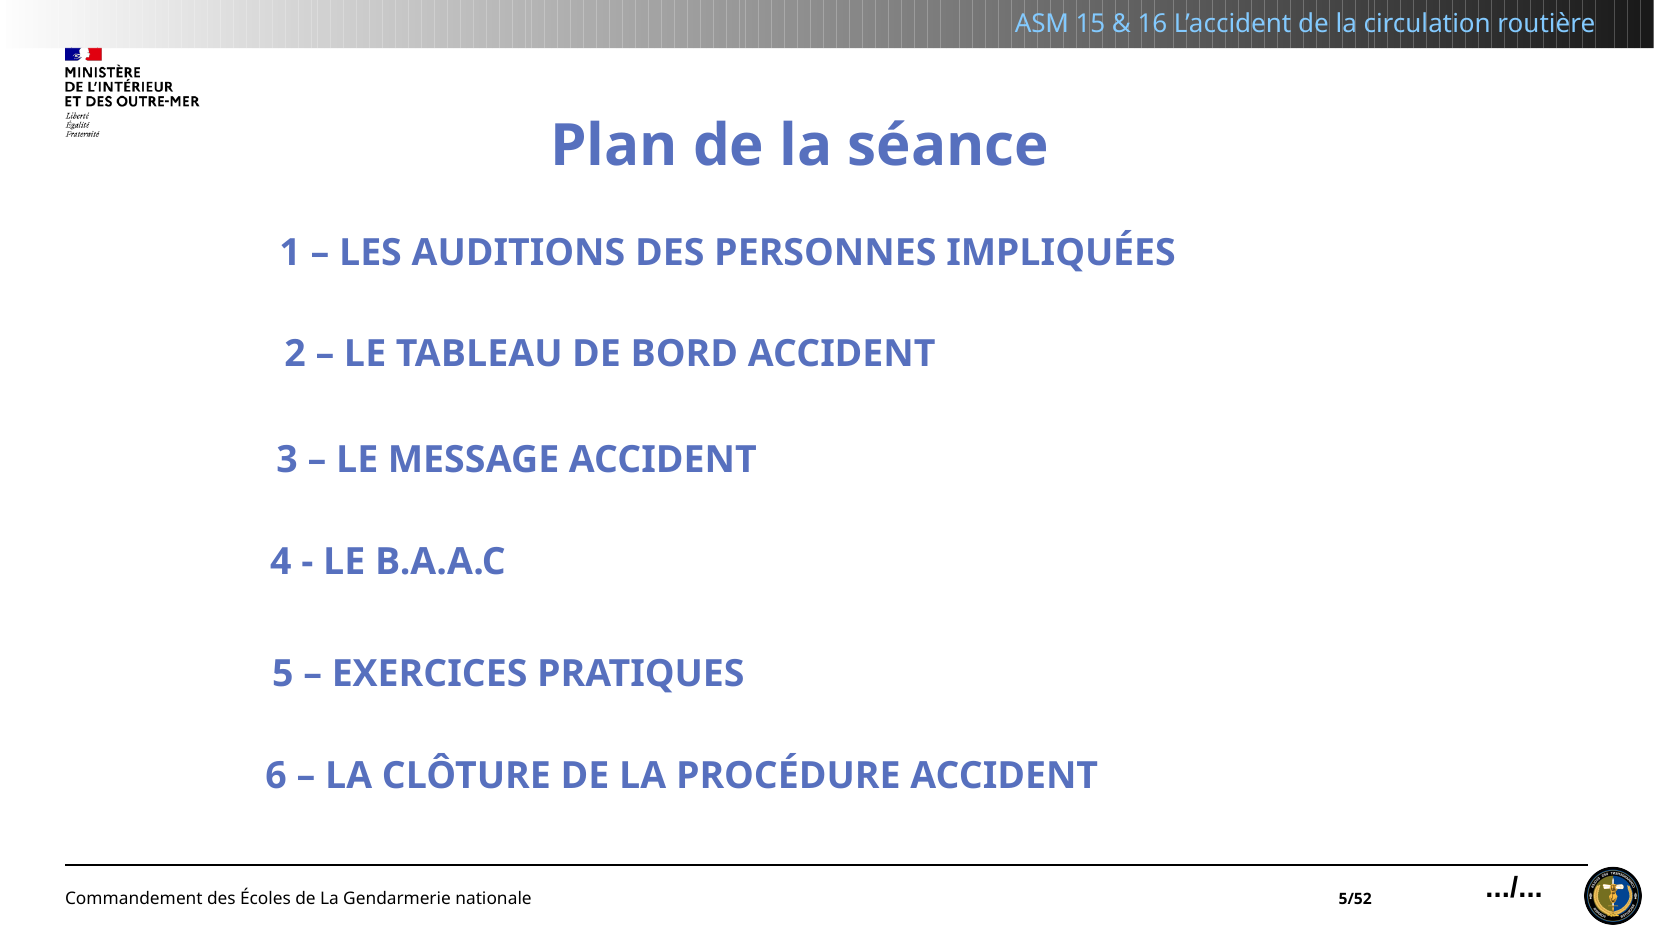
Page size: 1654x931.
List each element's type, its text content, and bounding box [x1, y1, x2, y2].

text_box 2 – LE TABLEAU DE BORD ACCIDENT [259, 318, 1536, 395]
picture [1584, 862, 1642, 925]
picture [65, 49, 213, 138]
text_box 5 – EXERCICES PRATIQUES [247, 639, 1512, 715]
text_box 3 – LE MESSAGE ACCIDENT [242, 425, 1506, 501]
text_box .../... [1470, 863, 1569, 912]
text_box 4 - LE B.A.A.C [235, 527, 904, 630]
title Plan de la séance [519, 115, 1075, 178]
text_box 6 – LA CLÔTURE DE LA PROCÉDURE ACCIDENT [236, 728, 1654, 820]
text_box 1 – LES AUDITIONS DES PERSONNES IMPLIQUÉES [259, 205, 1654, 297]
